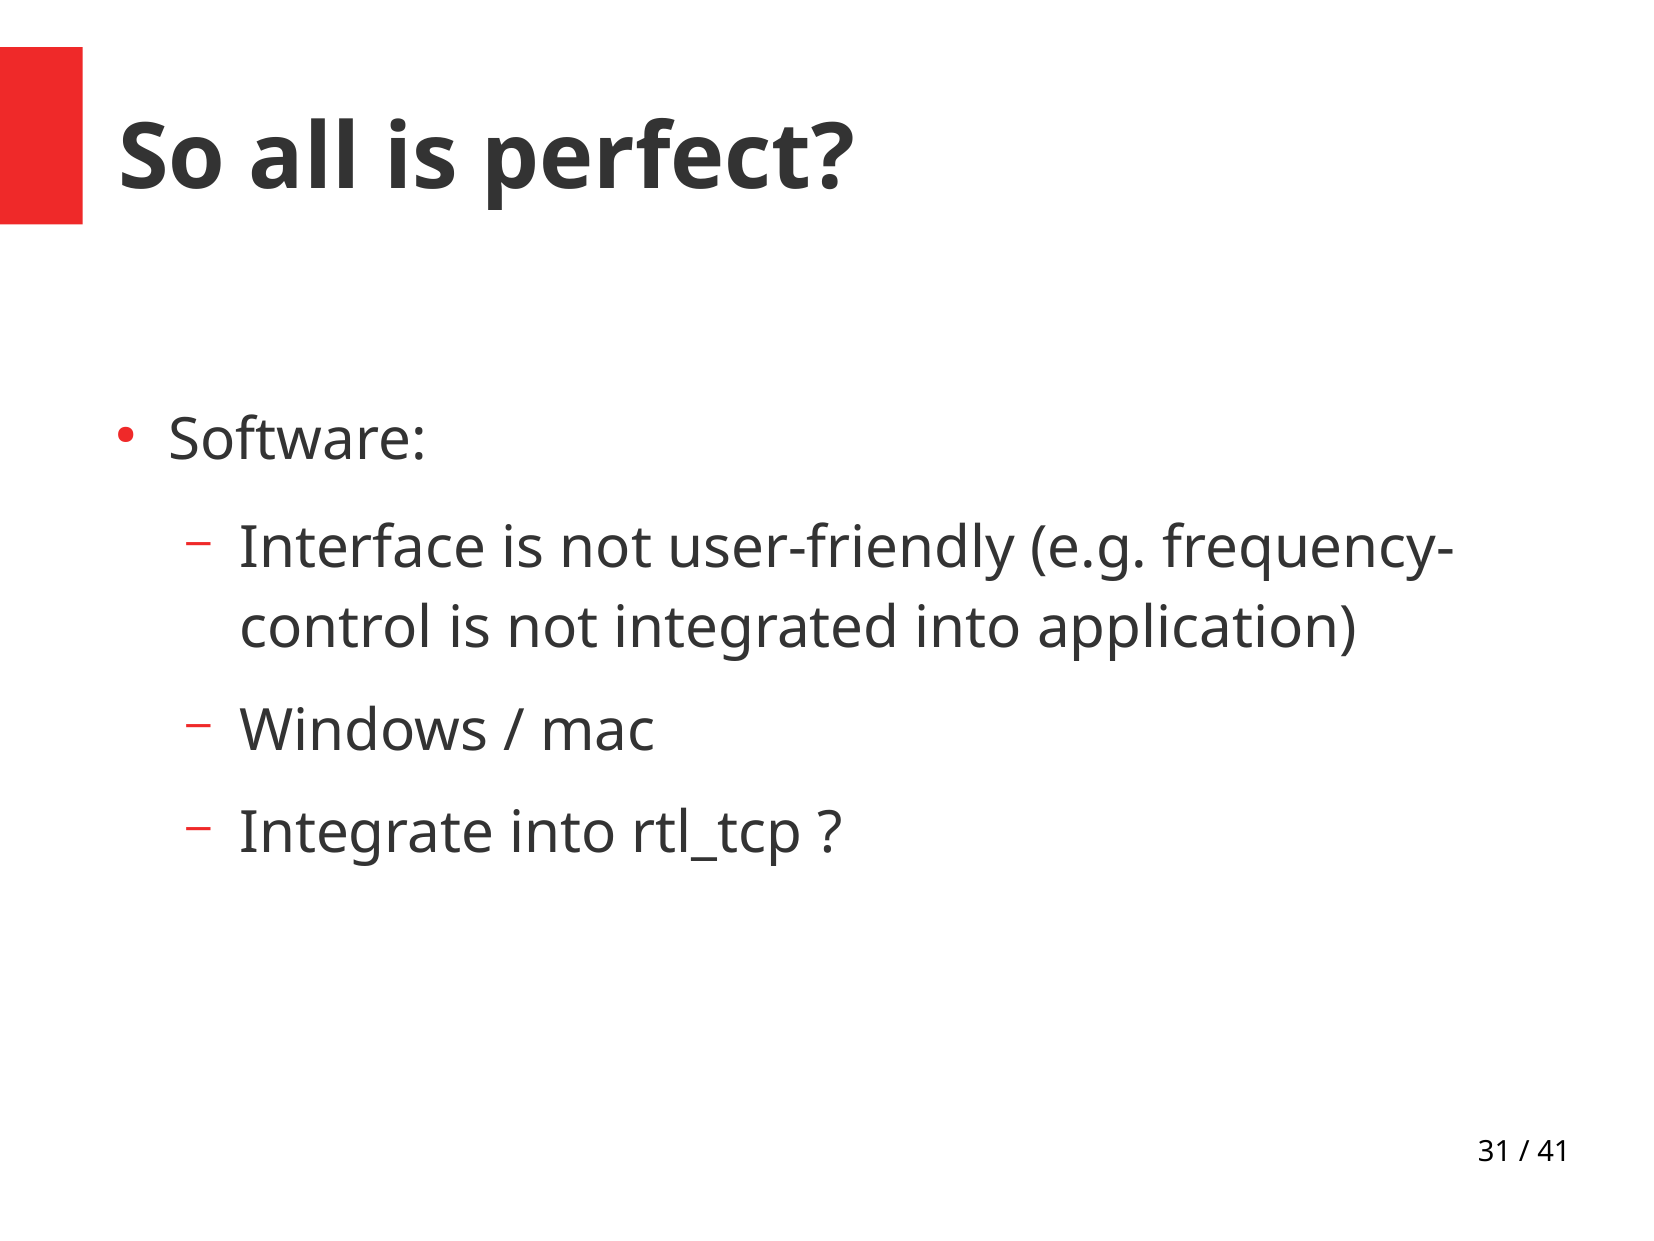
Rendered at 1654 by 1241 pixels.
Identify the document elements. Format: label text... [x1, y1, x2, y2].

title So all is perfect? [118, 49, 1571, 257]
text_box [813, 603, 849, 642]
list Software: Interface is not user-friendly (e.g. frequency-control is not integrated into application) Windows / mac Integrate into rtl_tcp ? [97, 288, 1516, 1114]
